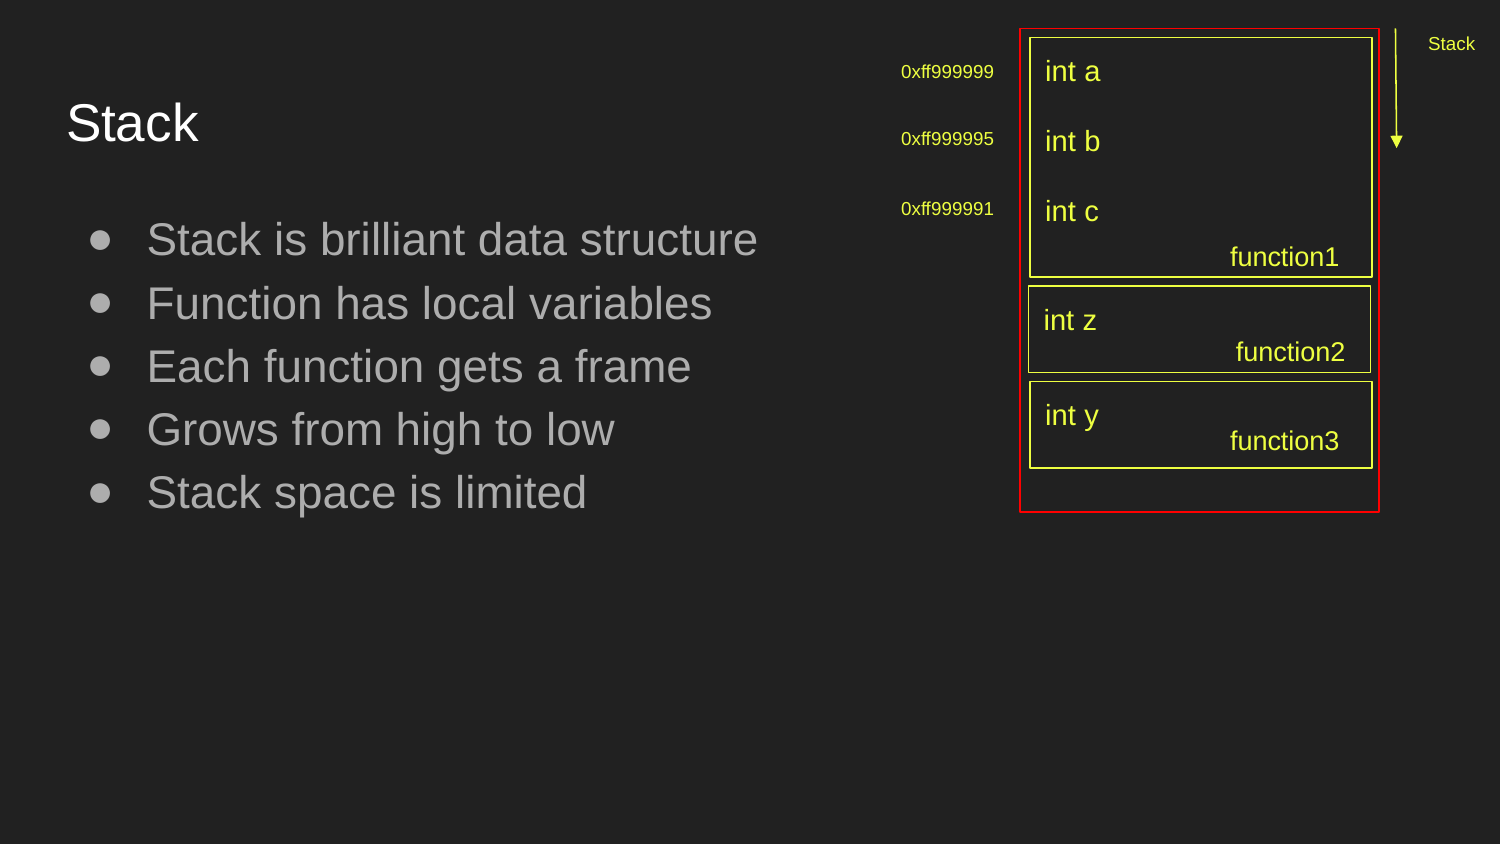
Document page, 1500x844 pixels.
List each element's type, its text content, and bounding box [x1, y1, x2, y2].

text_box function3 [1215, 407, 1365, 461]
text_box int z [1028, 286, 1371, 373]
text_box 0xff999991 [886, 181, 1011, 227]
text_box 0xff999995 [886, 111, 1011, 157]
list Stack is brilliant data structure Function has local variables Each function gets a frame Grows from high to low Stack space is limited [56, 186, 830, 570]
text_box function2 [1220, 319, 1371, 373]
text_box int a int b int c [1030, 37, 1372, 277]
text_box function1 [1215, 224, 1365, 277]
text_box 0xff999999 [886, 44, 1011, 89]
text_box int y [1030, 381, 1372, 468]
text_box Stack [1413, 16, 1500, 61]
title Stack [51, 72, 775, 167]
